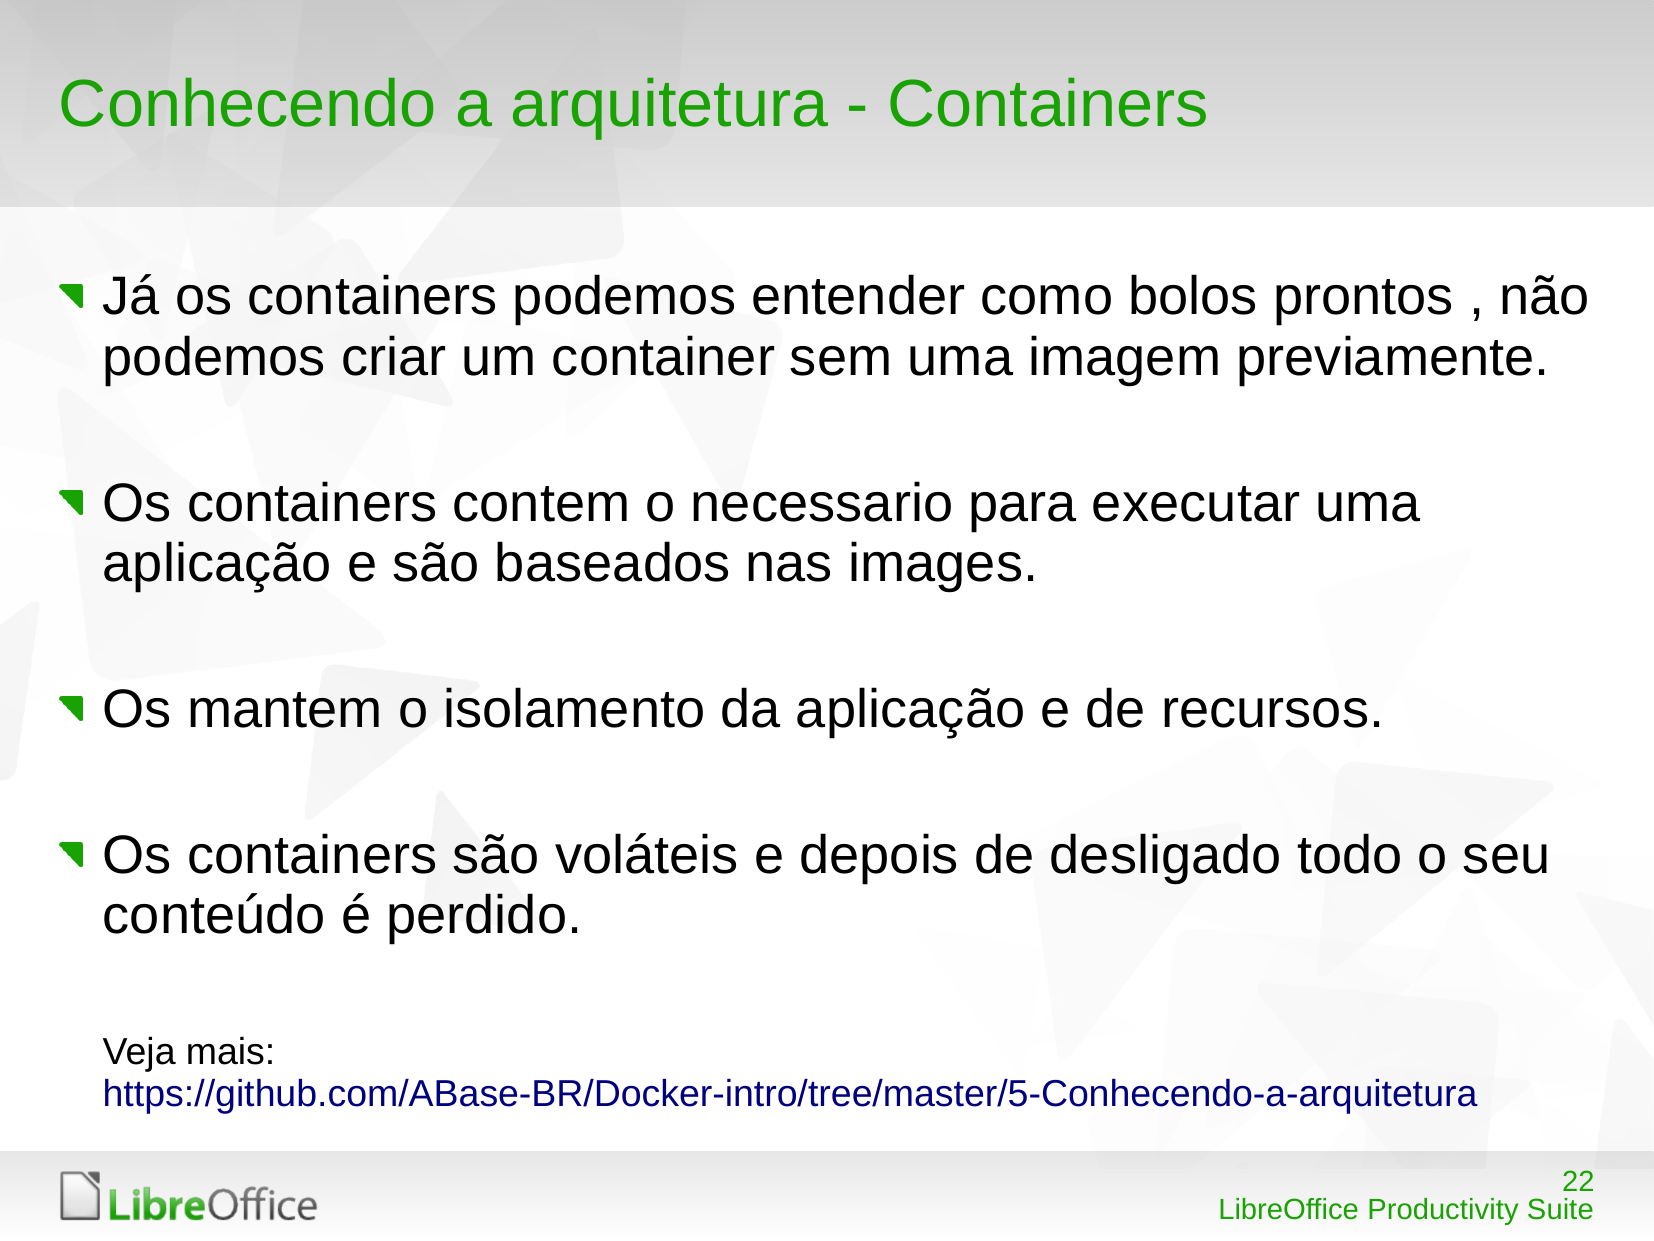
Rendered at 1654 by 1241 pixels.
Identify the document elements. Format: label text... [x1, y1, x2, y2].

title Conhecendo a arquitetura - Containers [59, 29, 1595, 178]
picture [915, 548, 1654, 1169]
picture [0, 0, 783, 931]
list Já os containers podemos entender como bolos prontos , não podemos criar um container sem uma imagem previamente. Os containers contem o necessario para executar uma aplicação e são baseados nas images. Os mantem o isolamento da aplicação e de recursos. Os containers são voláteis e depois de desligado todo o seu conteúdo é perdido. Veja mais: https://github.com/ABase-BR/Docker-intro/tree/master/5-Conhecendo-a-arquitetura [59, 265, 1595, 1115]
picture [41, 1152, 337, 1240]
